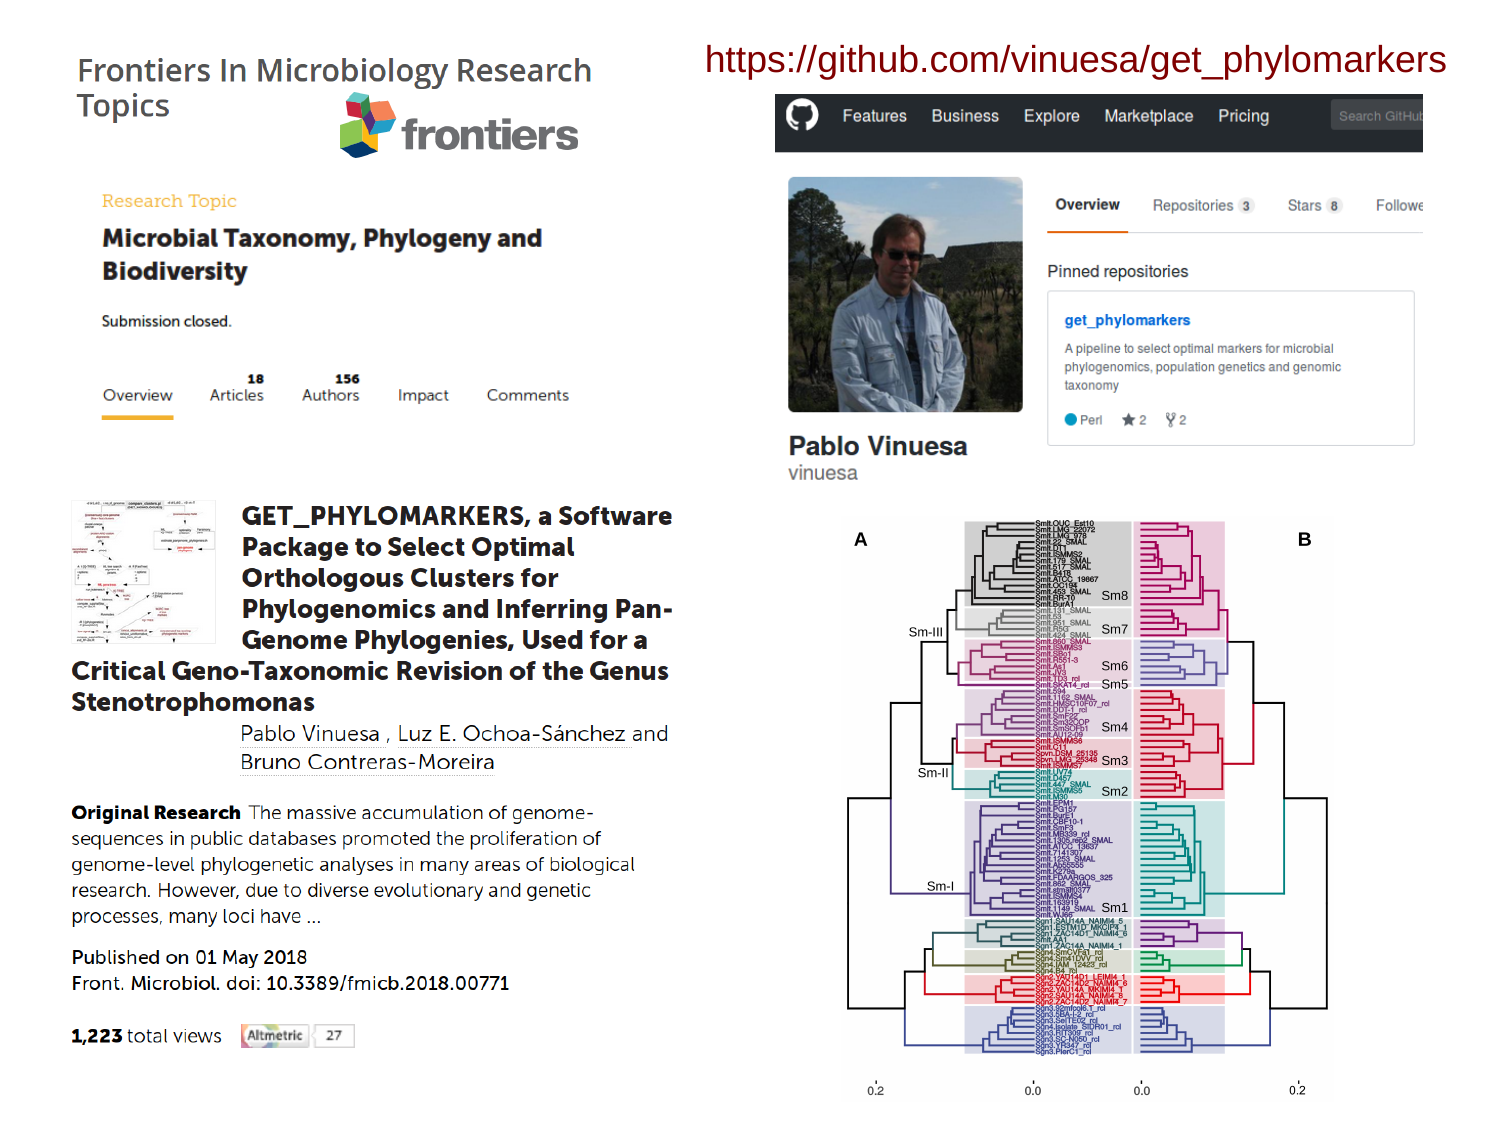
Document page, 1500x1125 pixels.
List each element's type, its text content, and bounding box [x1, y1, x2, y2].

picture [775, 94, 1423, 490]
text_box https://github.com/vinuesa/get_phylomarkers [690, 27, 1484, 87]
picture [40, 476, 697, 1062]
picture [841, 516, 1334, 1102]
picture [87, 174, 586, 420]
picture [67, 40, 599, 158]
